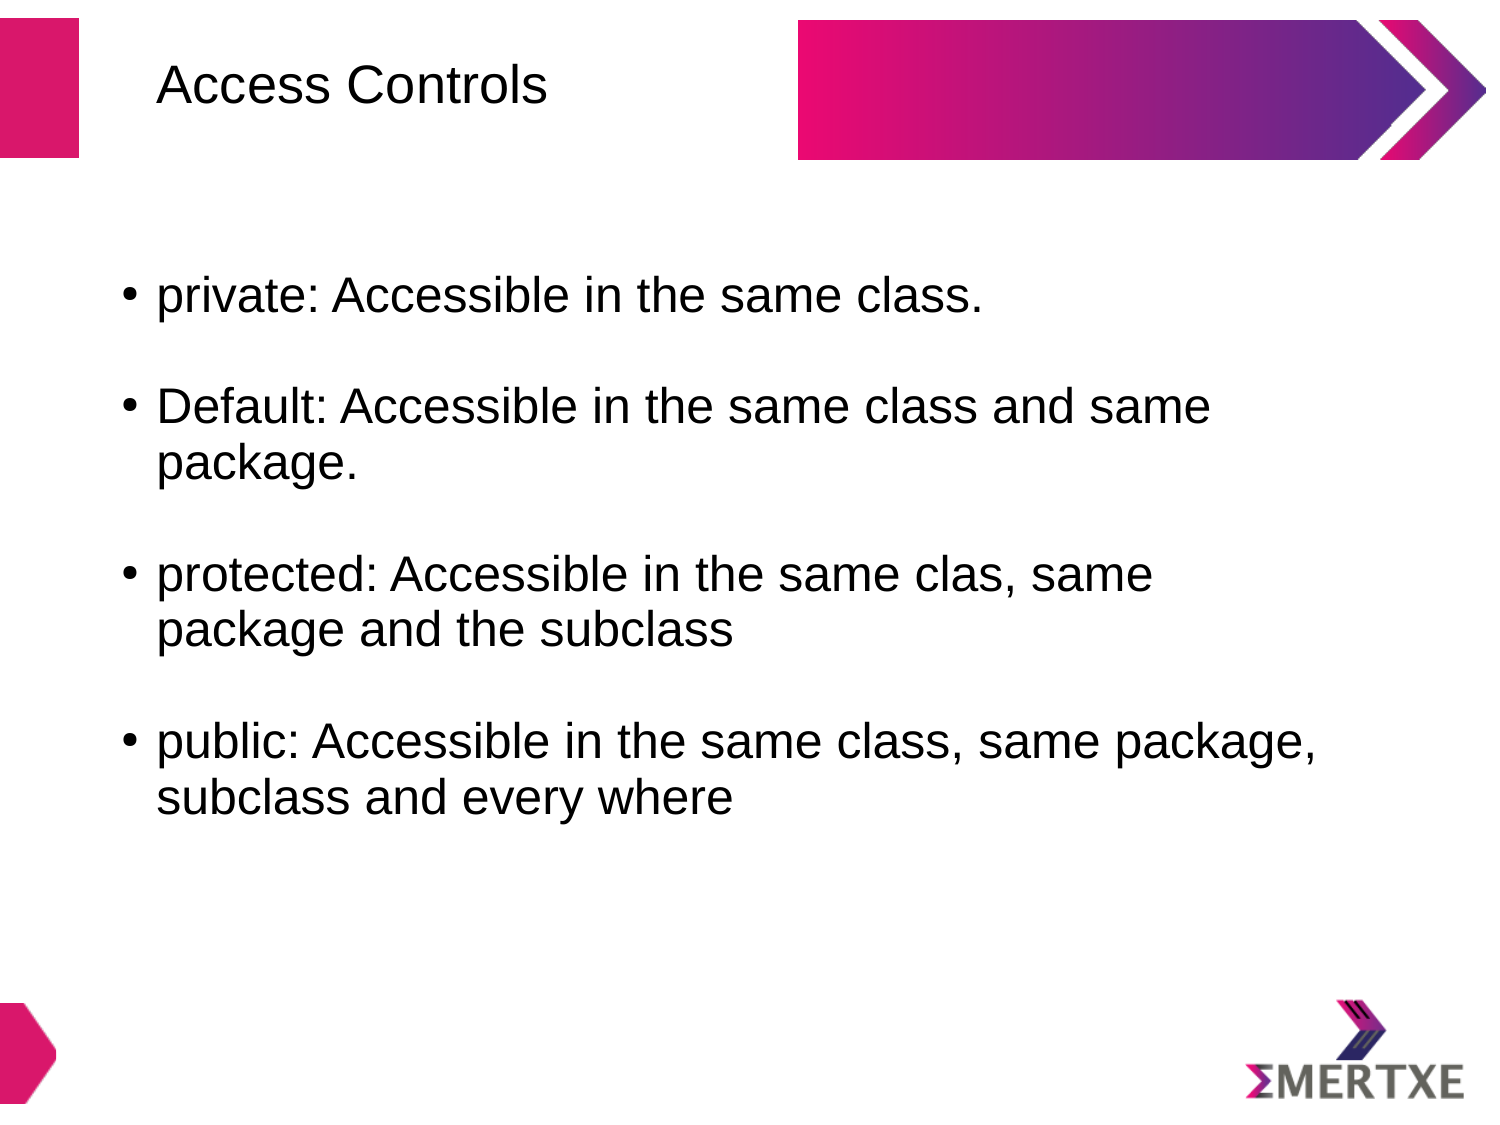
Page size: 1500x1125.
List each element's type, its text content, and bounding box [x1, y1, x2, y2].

text_box Access Controls [141, 47, 745, 123]
text_box private: Accessible in the same class. Default: Accessible in the same class and same package. protected: Accessible in the same clas, same package and the subclass public: Accessible in the same class, same package, subclass and every where [106, 259, 1371, 922]
picture [1245, 996, 1465, 1099]
picture [798, 20, 1486, 160]
